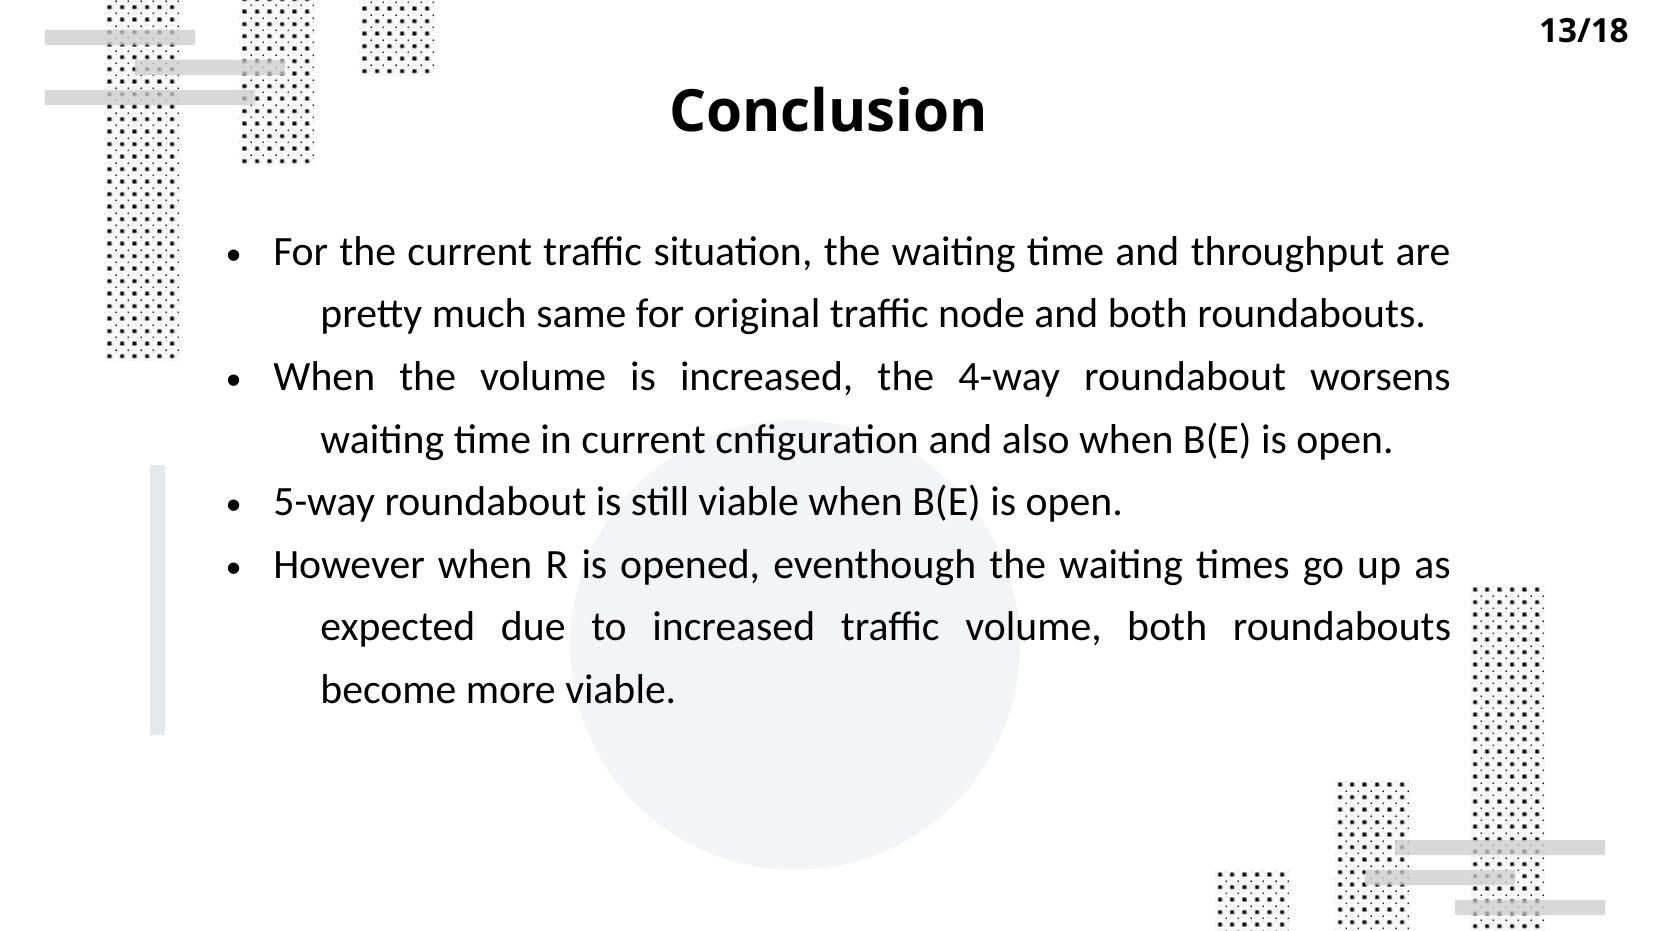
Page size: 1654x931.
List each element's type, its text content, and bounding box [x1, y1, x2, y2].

text_box [150, 465, 166, 736]
text_box Conclusion [654, 65, 1024, 152]
text_box 13/18 [1524, 0, 1654, 57]
text_box For the current traffic situation, the waiting time and throughput are pretty much same for original traffic node and both roundabouts. When the volume is increased, the 4-way roundabout worsens waiting time in current cnfiguration and also when B(E) is open. 5-way roundabout is still viable when B(E) is open. However when R is opened, eventhough the waiting times go up as expected due to increased traffic volume, both roundabouts become more viable. [211, 205, 1467, 830]
